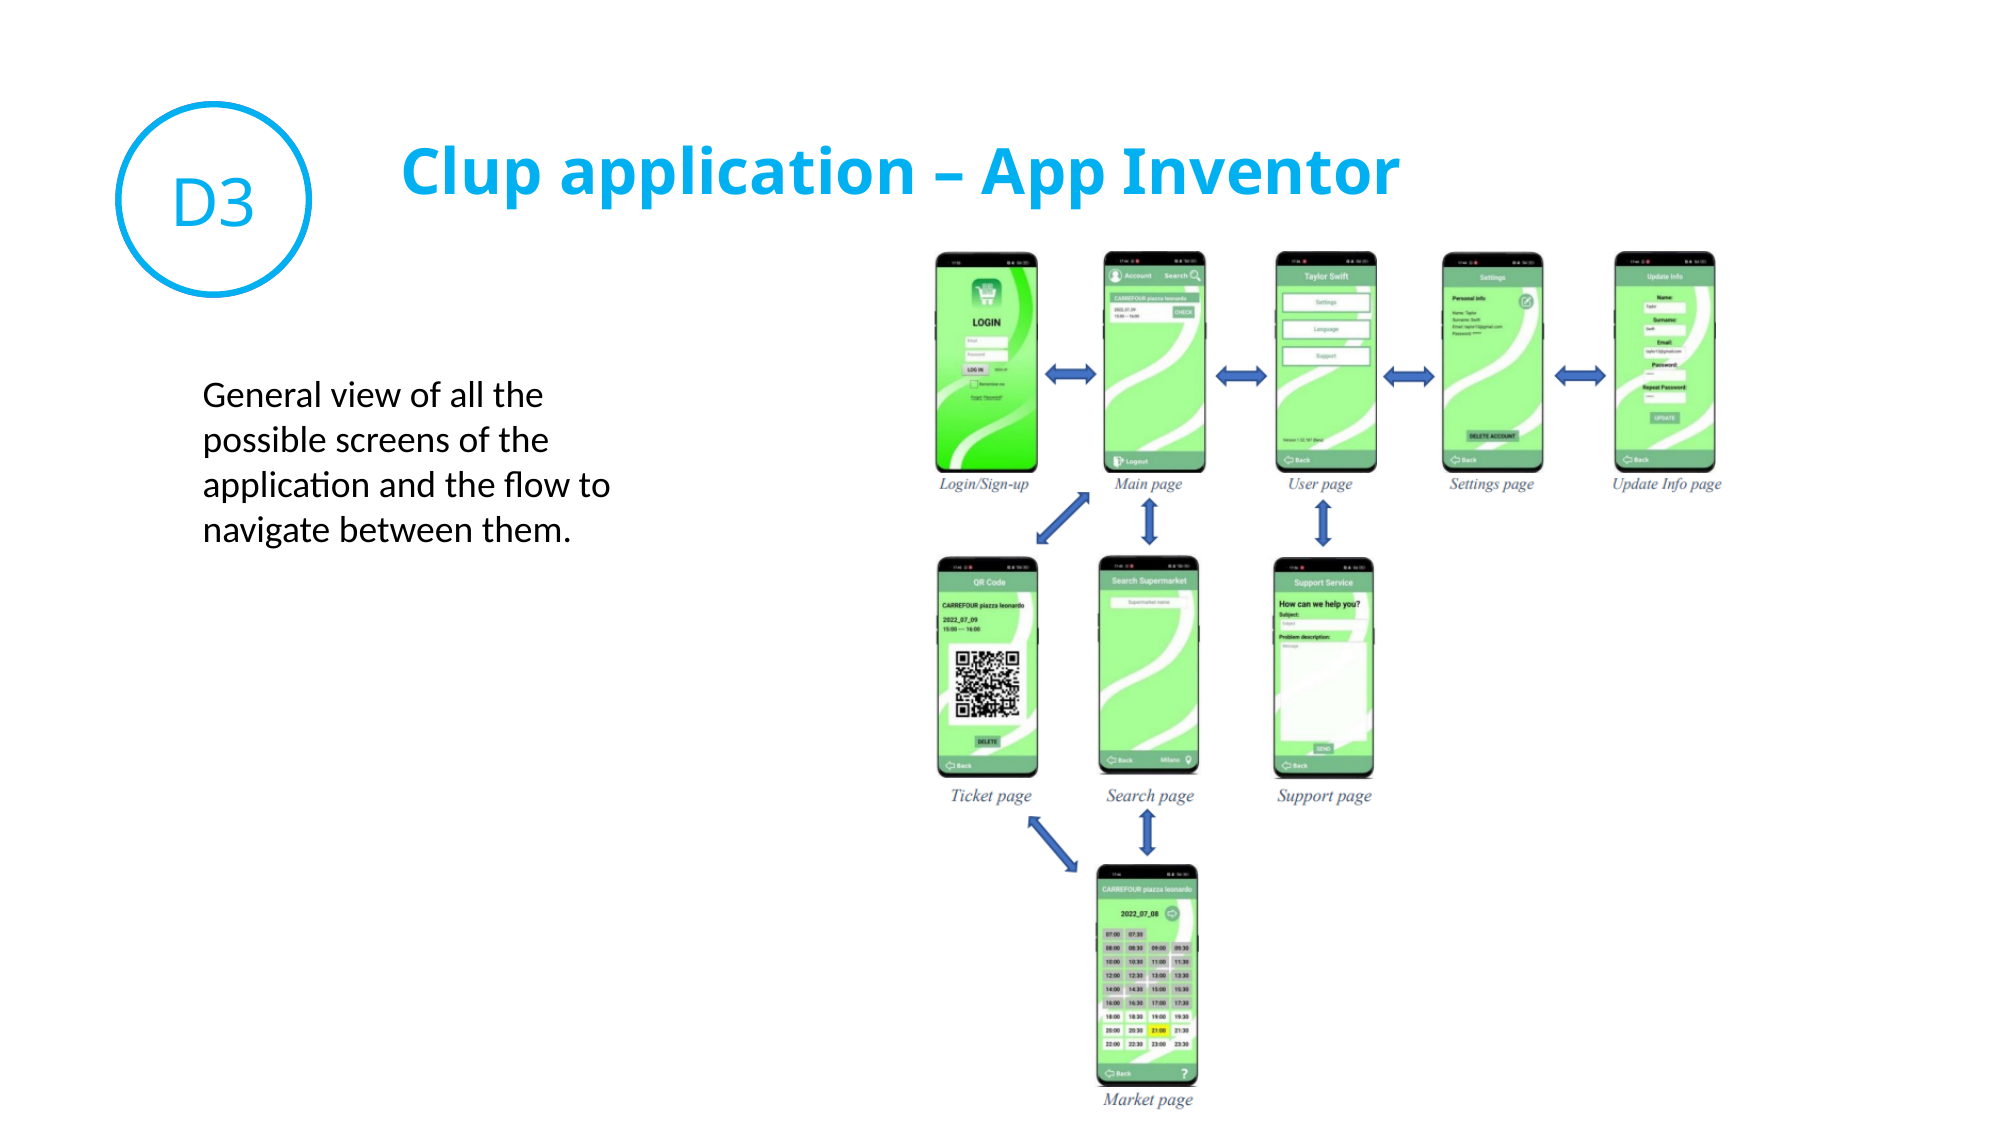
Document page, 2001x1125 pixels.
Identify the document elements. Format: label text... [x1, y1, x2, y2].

text_box D3 [118, 104, 309, 295]
picture [893, 233, 1781, 1120]
text_box [143, 356, 893, 993]
text_box General view of all the possible screens of the application and the flow to navigate between them. [187, 362, 760, 559]
list Clup application – App Inventor [385, 132, 1567, 265]
